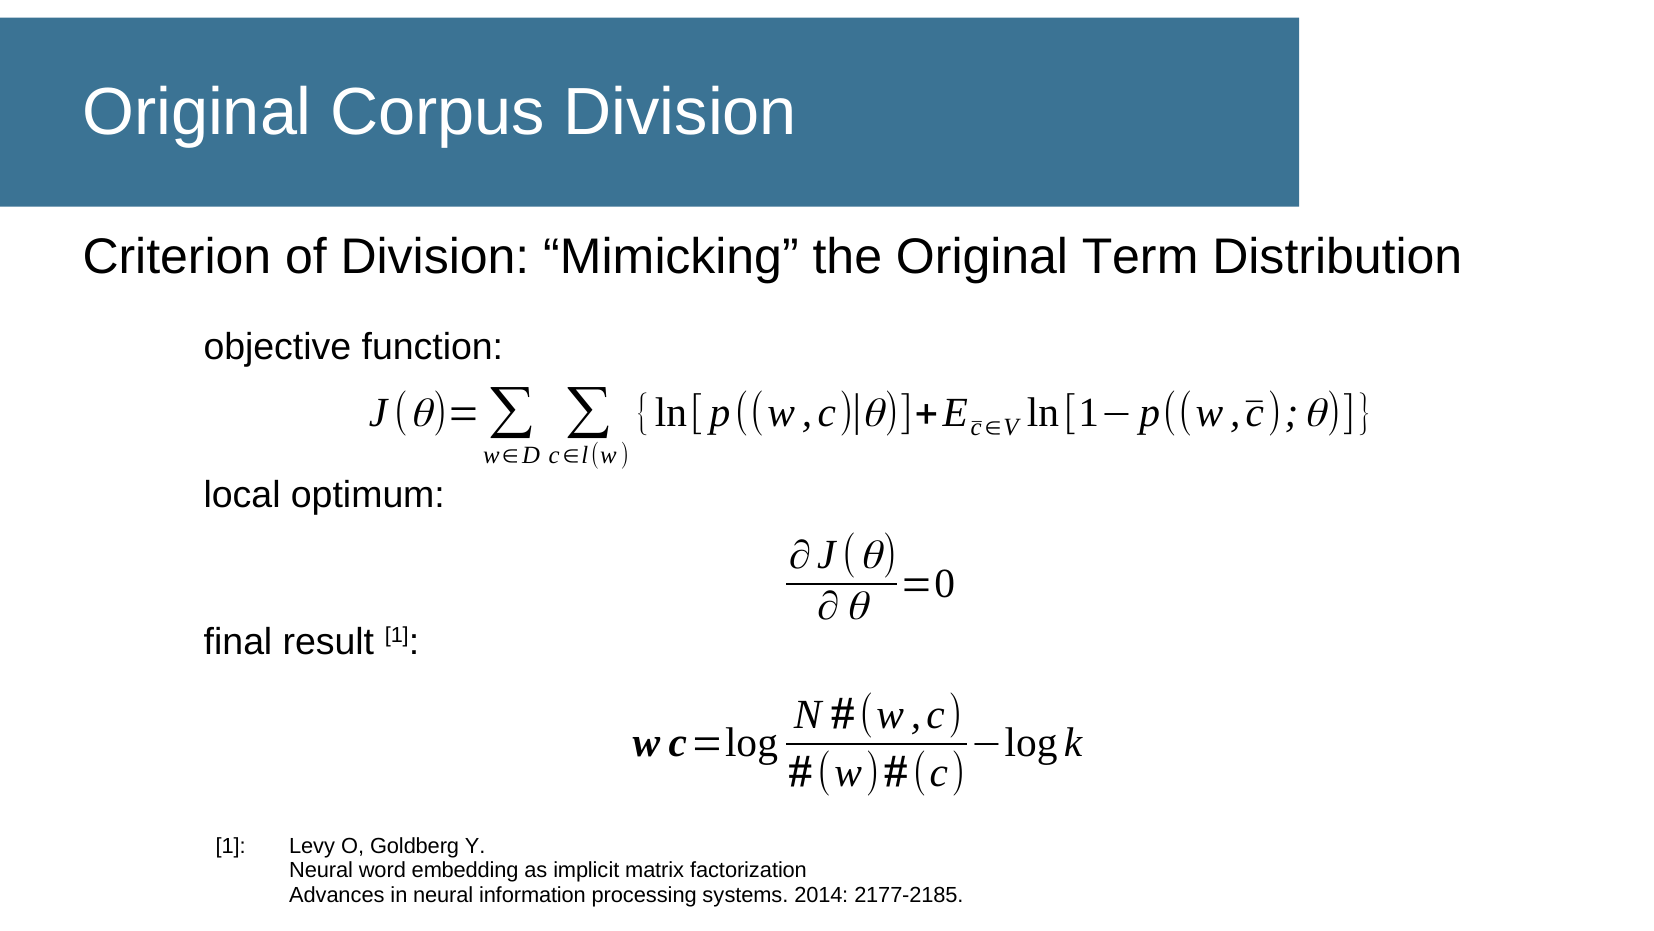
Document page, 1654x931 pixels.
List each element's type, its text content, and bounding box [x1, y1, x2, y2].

text_box objective function: [188, 318, 519, 376]
chart [624, 691, 1092, 798]
list Criterion of Division: “Mimicking” the Original Term Distribution [82, 224, 1571, 764]
text_box [1]: Levy O, Goldberg Y. Neural word embedding as implicit matrix factorization Advances in neural information processing systems. 2014: 2177-2185. [200, 826, 980, 915]
title Original Corpus Division [82, 35, 1234, 189]
text_box local optimum: [188, 466, 460, 524]
text_box final result [1]: [189, 614, 435, 671]
chart [778, 531, 963, 622]
chart [361, 383, 1380, 517]
